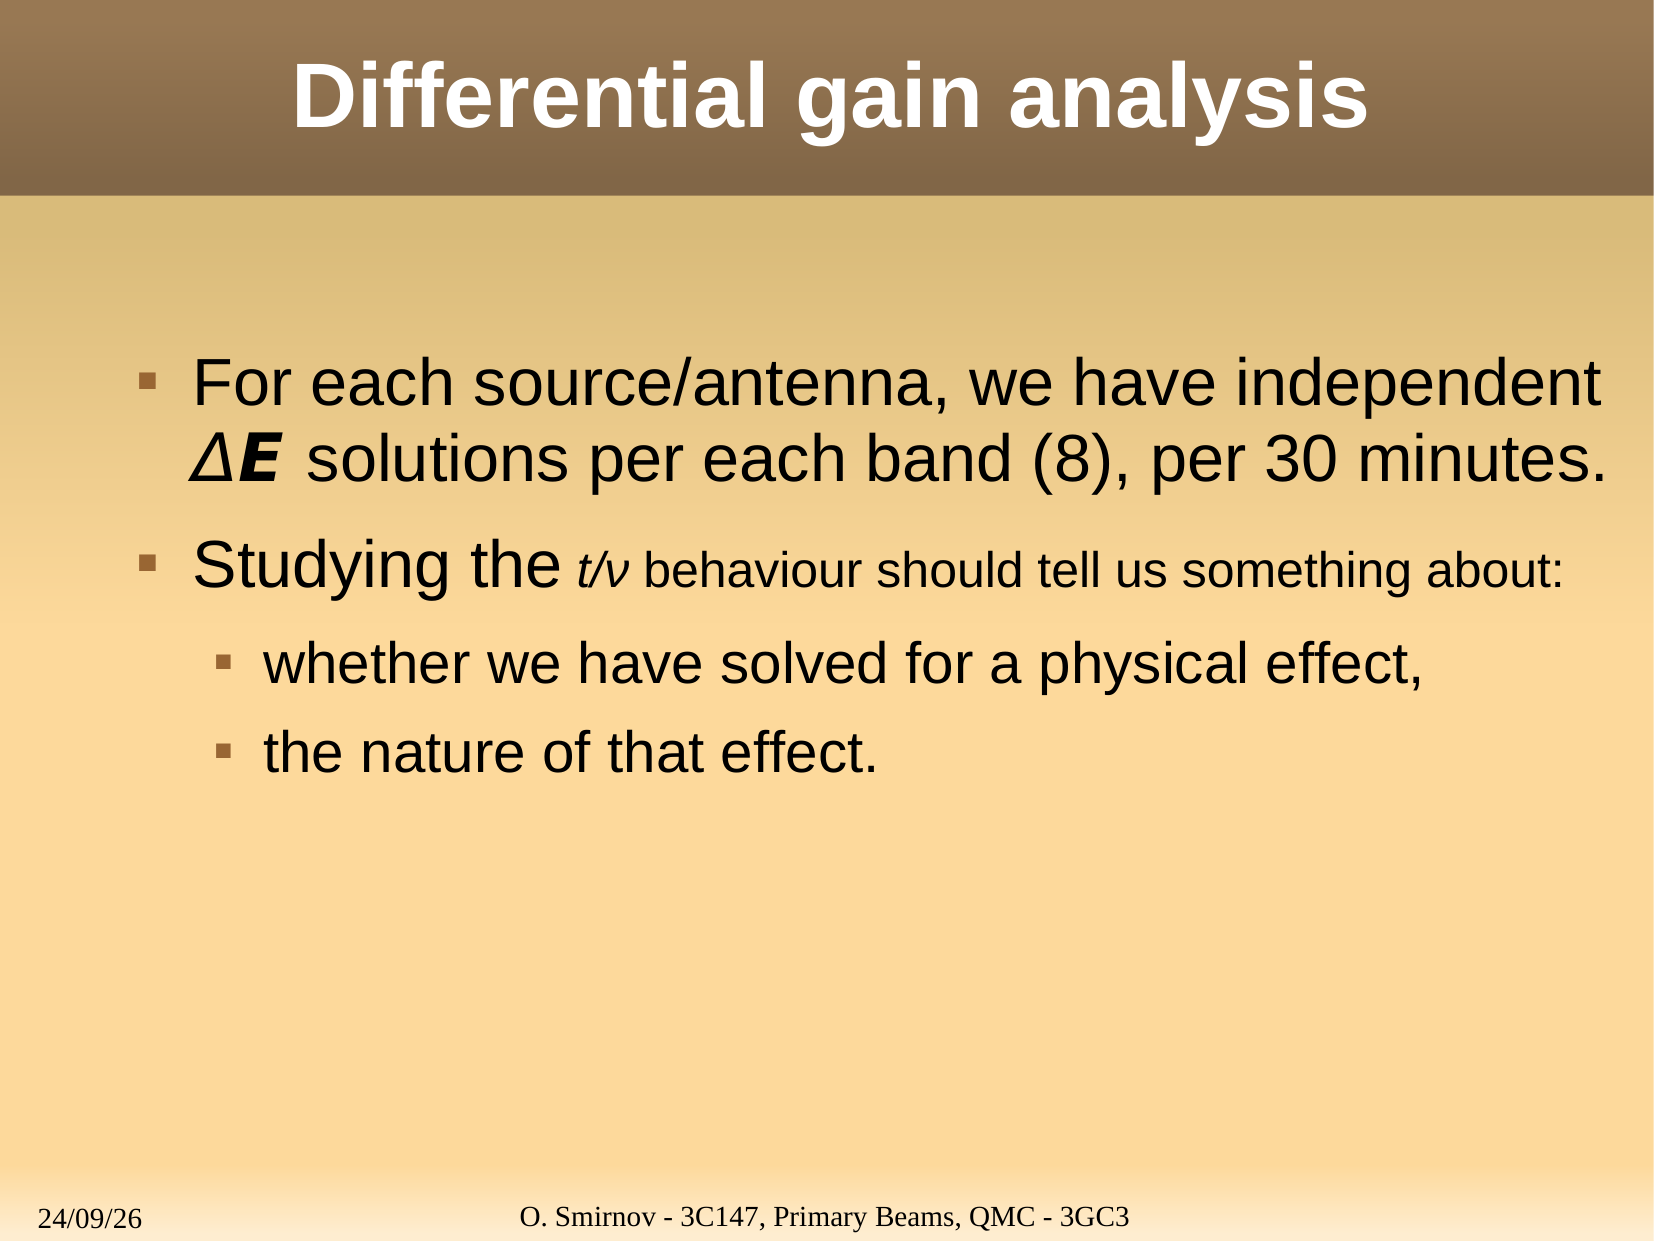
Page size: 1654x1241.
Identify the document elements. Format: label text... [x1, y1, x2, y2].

title Differential gain analysis [125, 0, 1538, 193]
picture [0, 0, 1654, 1241]
list For each source/antenna, we have independent ΔE solutions per each band (8), per 30 minutes. Studying the t/ν behaviour should tell us something about: whether we have solved for a physical effect, the nature of that effect. [121, 344, 1625, 1152]
